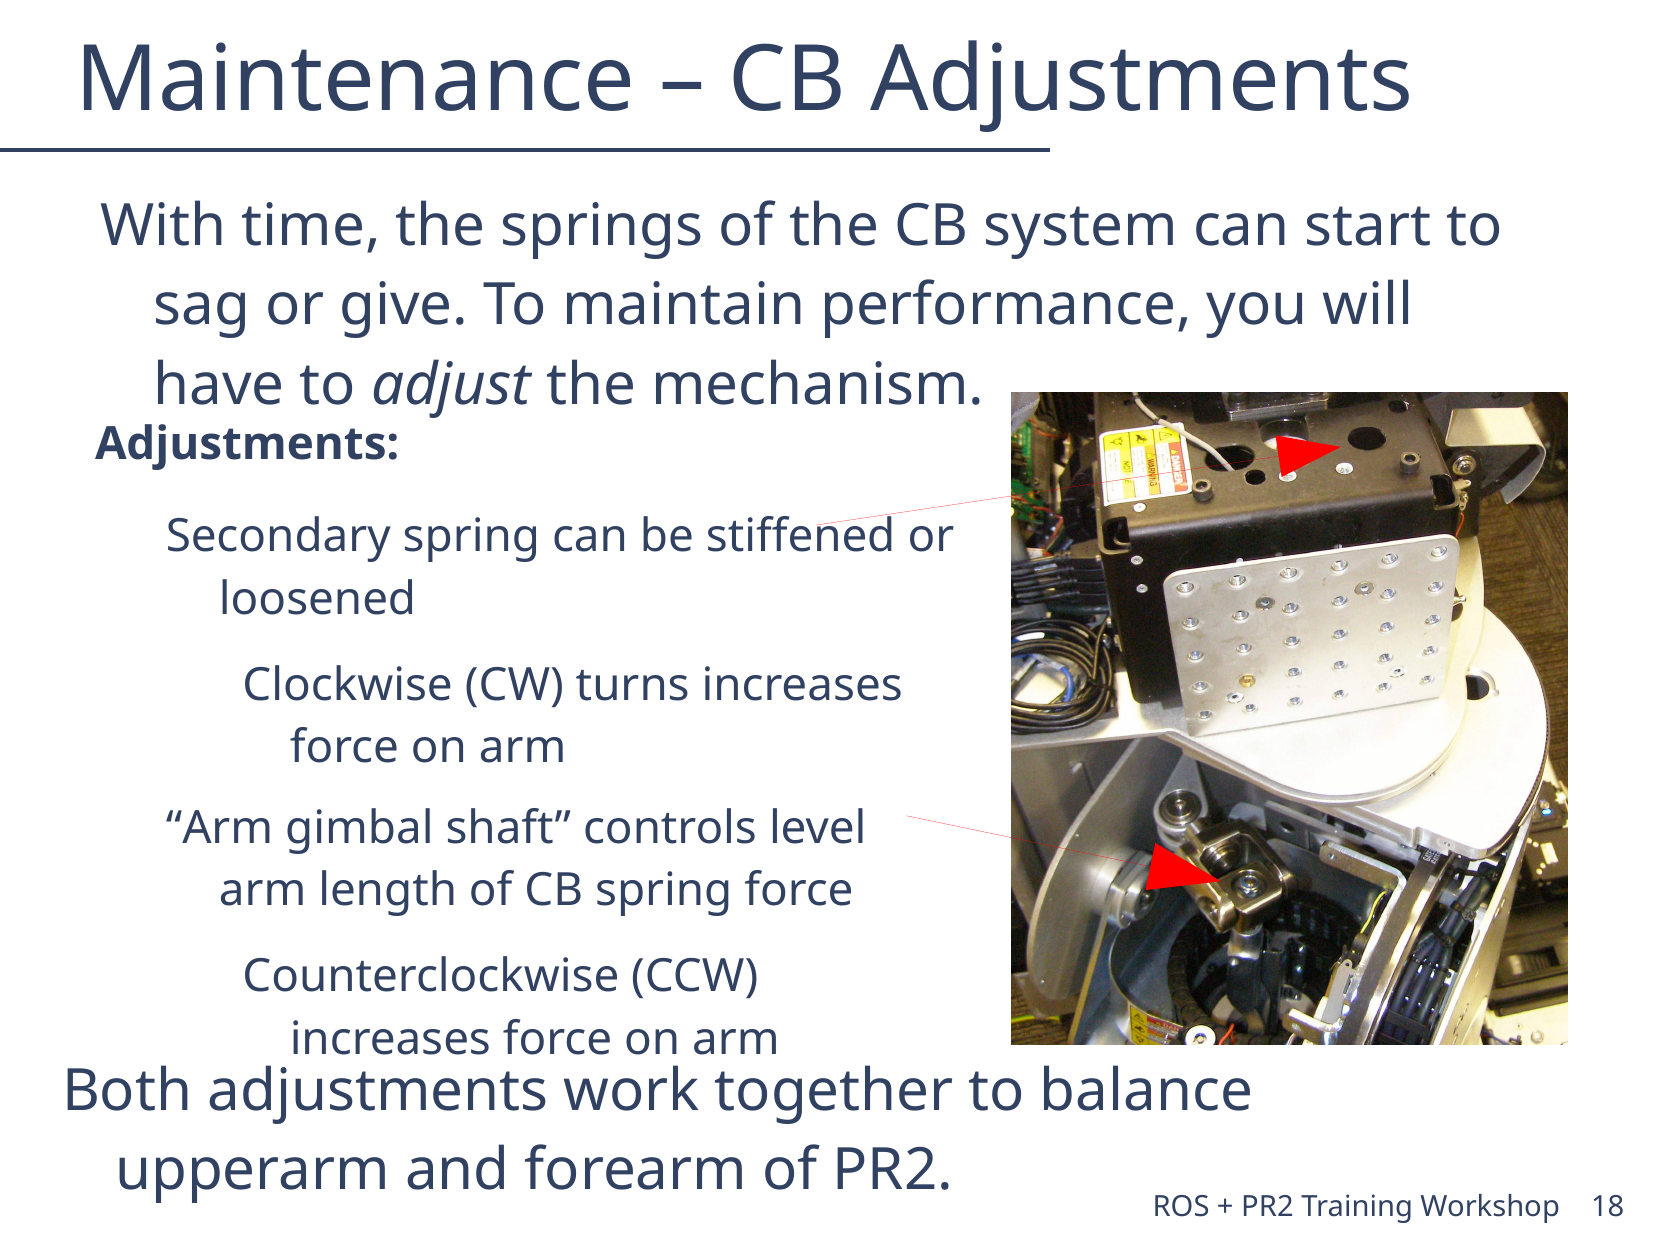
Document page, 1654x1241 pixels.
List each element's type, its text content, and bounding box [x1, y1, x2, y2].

list With time, the springs of the CB system can start to sag or give. To maintain performance, you will have to adjust the mechanism. [82, 183, 1547, 409]
list Both adjustments work together to balance upperarm and forearm of PR2. [44, 1048, 1509, 1196]
picture [1011, 392, 1568, 1045]
list Adjustments: Secondary spring can be stiffened or loosened Clockwise (CW) turns increases force on arm “Arm gimbal shaft” controls level arm length of CB spring force Counterclockwise (CCW) increases force on arm [77, 410, 956, 1048]
title Maintenance – CB Adjustments [75, 0, 1584, 151]
